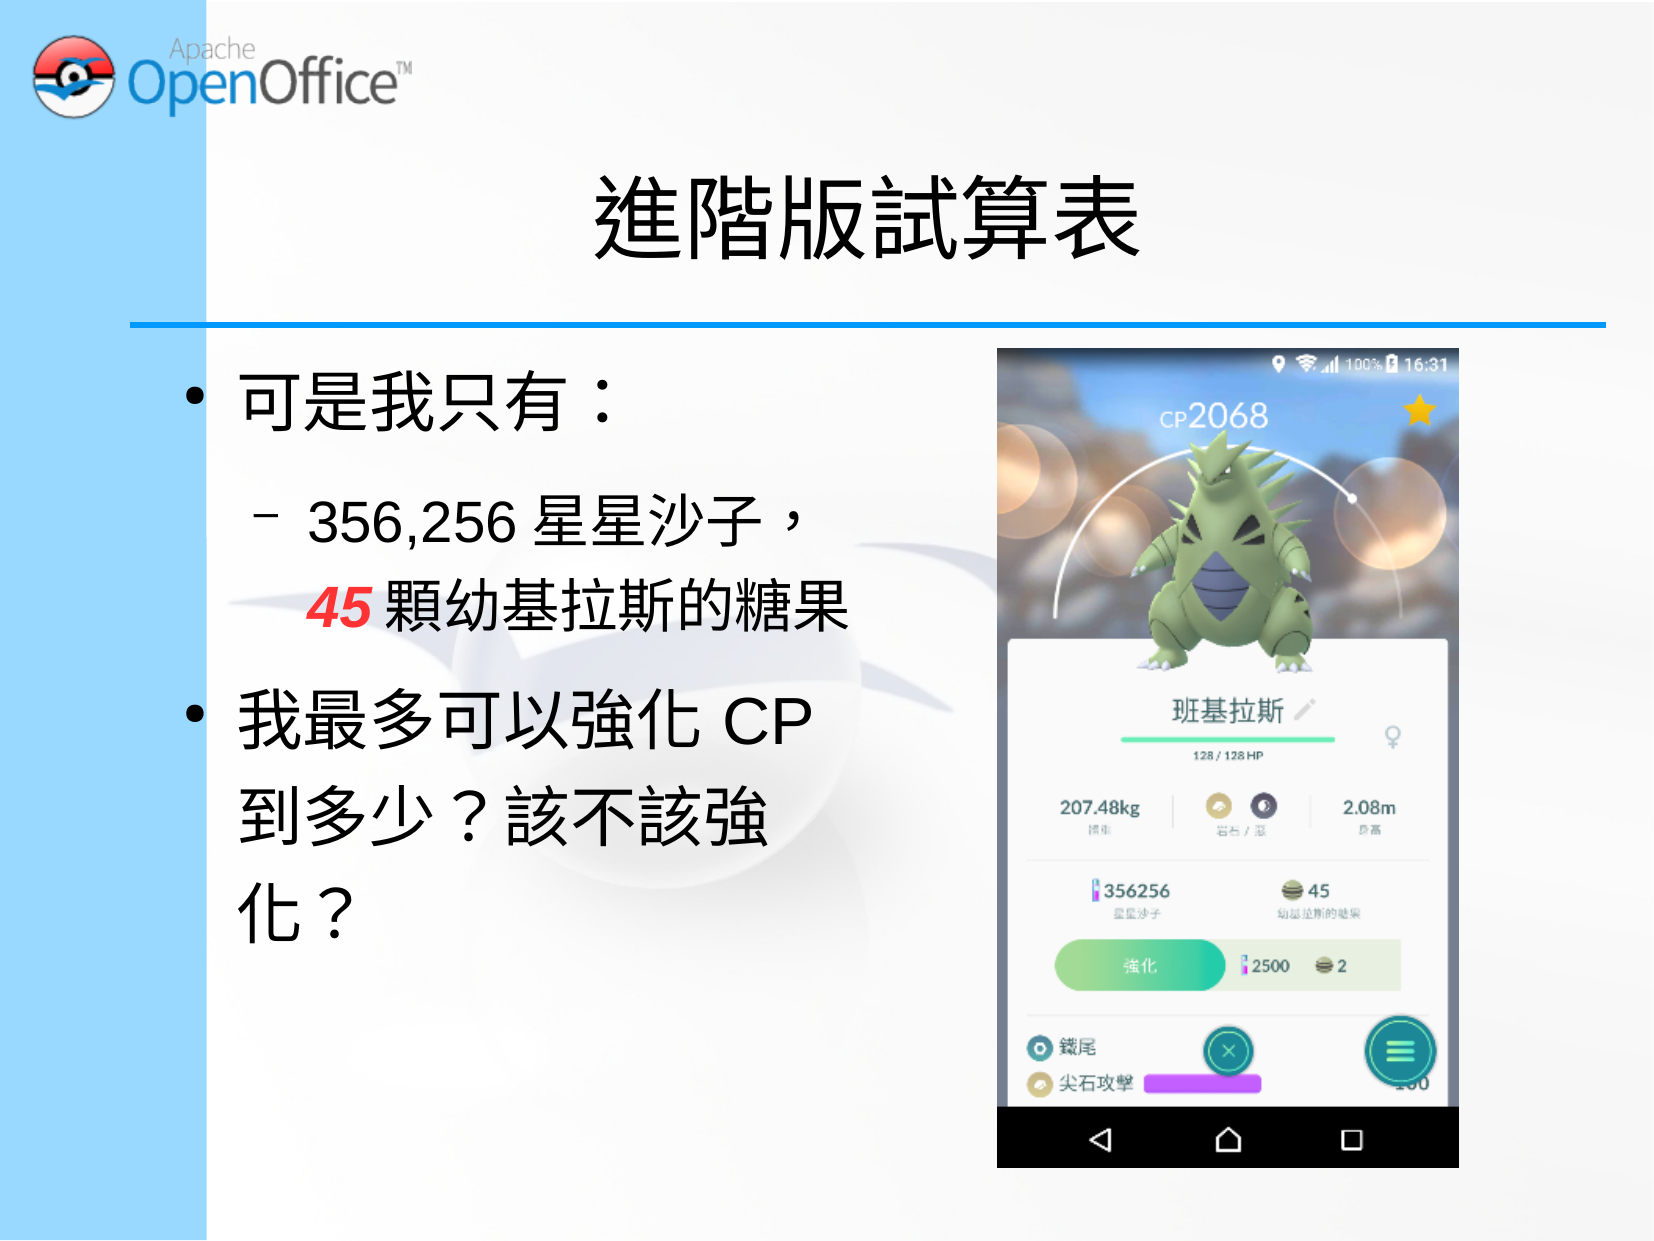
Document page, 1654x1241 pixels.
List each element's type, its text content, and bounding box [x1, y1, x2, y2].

list 可是我只有： 356,256星星沙子，45顆幼基拉斯的糖果 我最多可以強化CP到多少？該不該強化？ [165, 349, 852, 1168]
title 進階版試算表 [165, 108, 1571, 316]
picture [31, 2, 1654, 1241]
